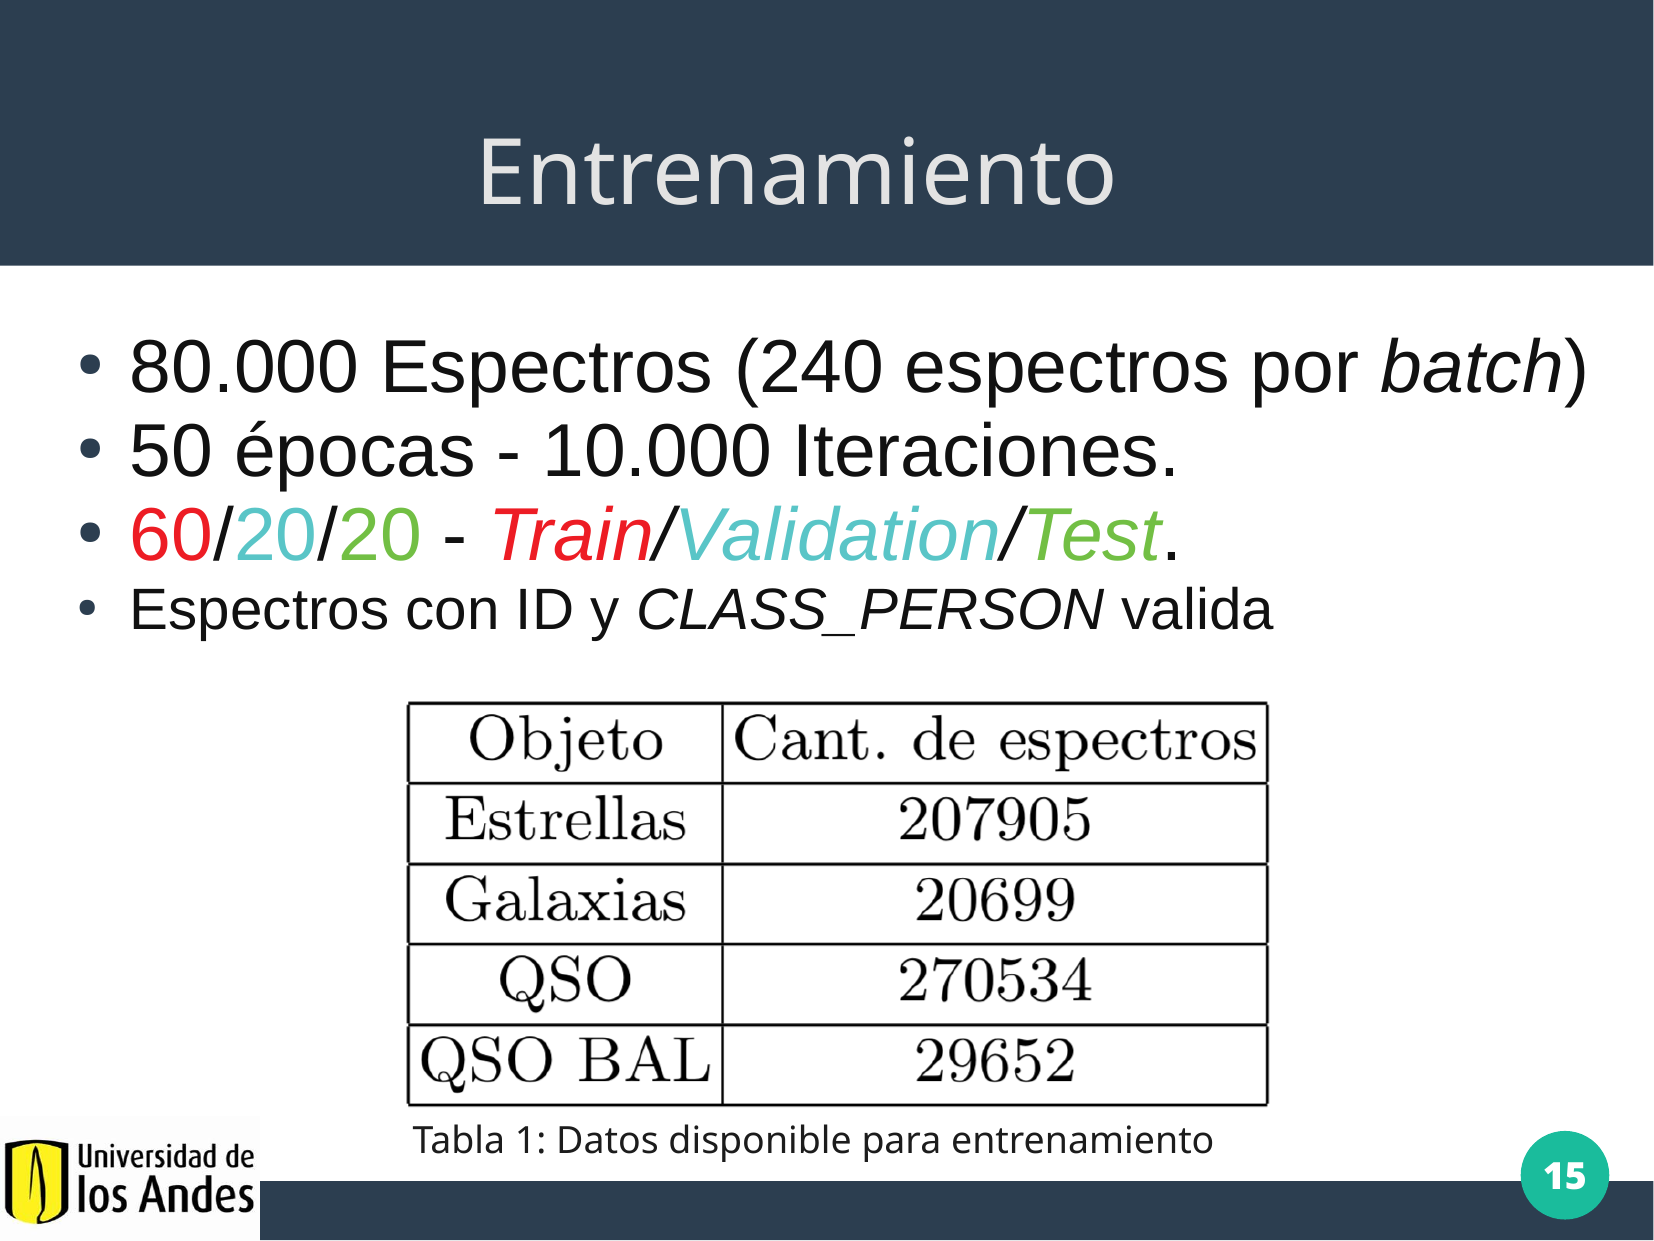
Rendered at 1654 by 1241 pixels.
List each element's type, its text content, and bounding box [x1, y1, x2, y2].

picture [0, 1116, 260, 1241]
list 80.000 Espectros (240 espectros por batch) 50 épocas - 10.000 Iteraciones. 60/20/20 - Train/Validation/Test. Espectros con ID y CLASS_PERSON valida [59, 324, 1595, 1152]
title Entrenamiento [59, 90, 1595, 249]
text_box Tabla 1: Datos disponible para entrenamiento [397, 1106, 1654, 1166]
picture [401, 696, 1276, 1106]
